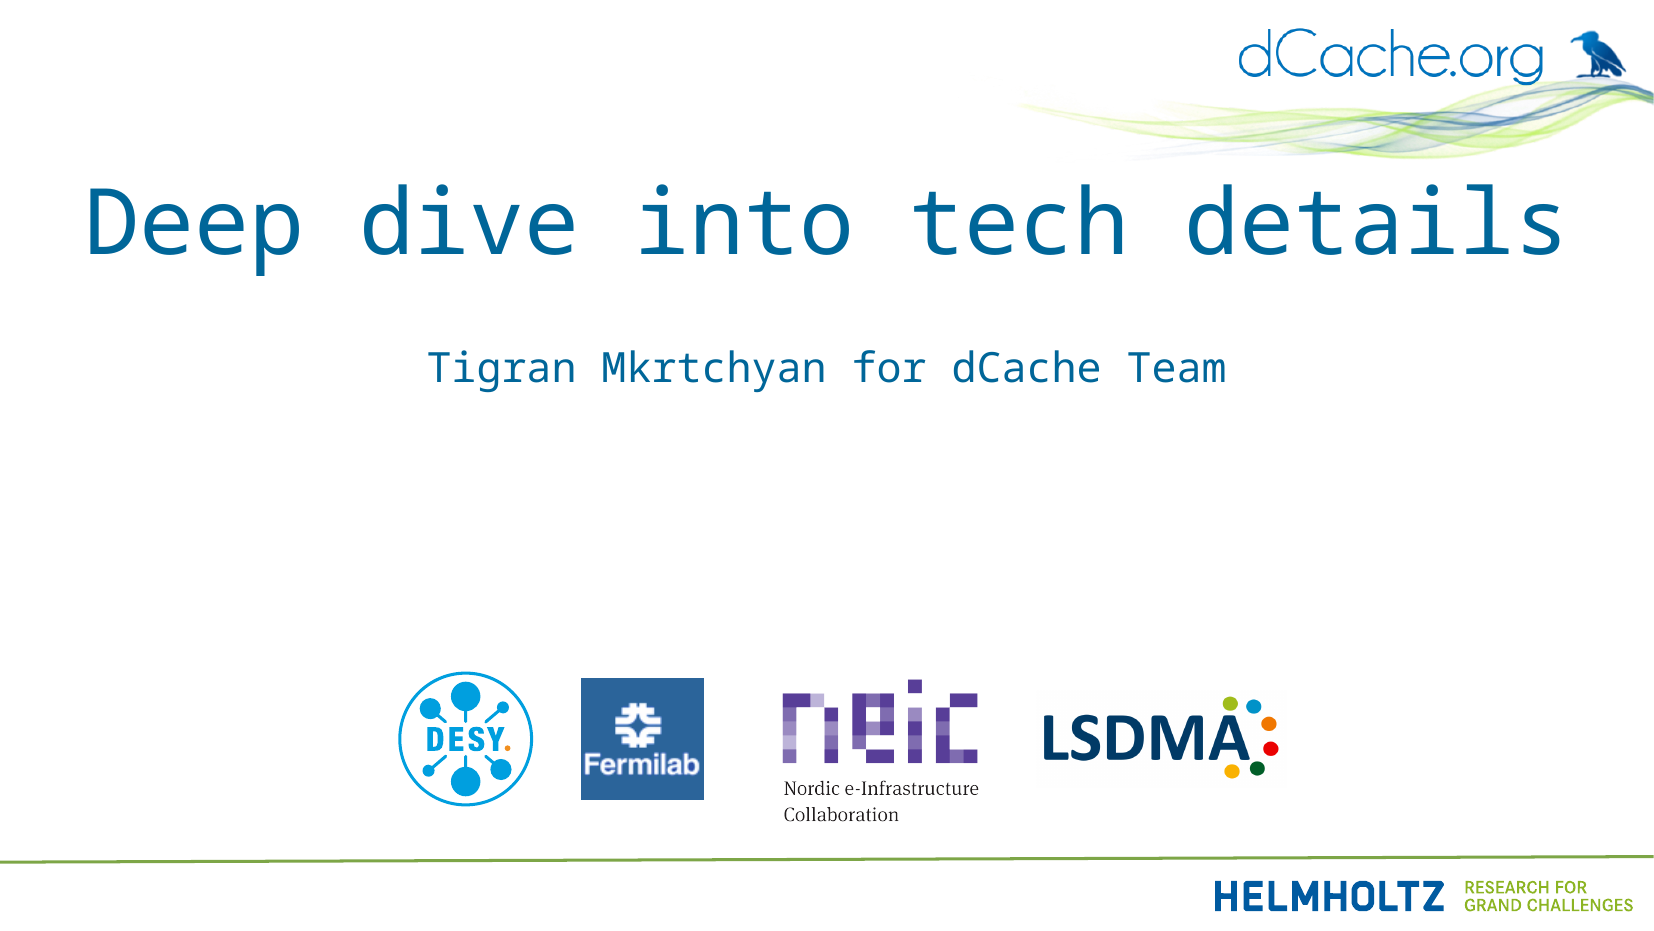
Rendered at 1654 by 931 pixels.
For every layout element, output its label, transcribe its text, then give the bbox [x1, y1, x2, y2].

picture [776, 674, 984, 826]
picture [394, 667, 537, 811]
picture [1215, 877, 1633, 916]
picture [581, 678, 704, 800]
picture [956, 16, 1654, 169]
subtitle Deep dive into tech details Tigran Mkrtchyan for dCache Team [82, 156, 1571, 571]
picture [1036, 690, 1287, 788]
